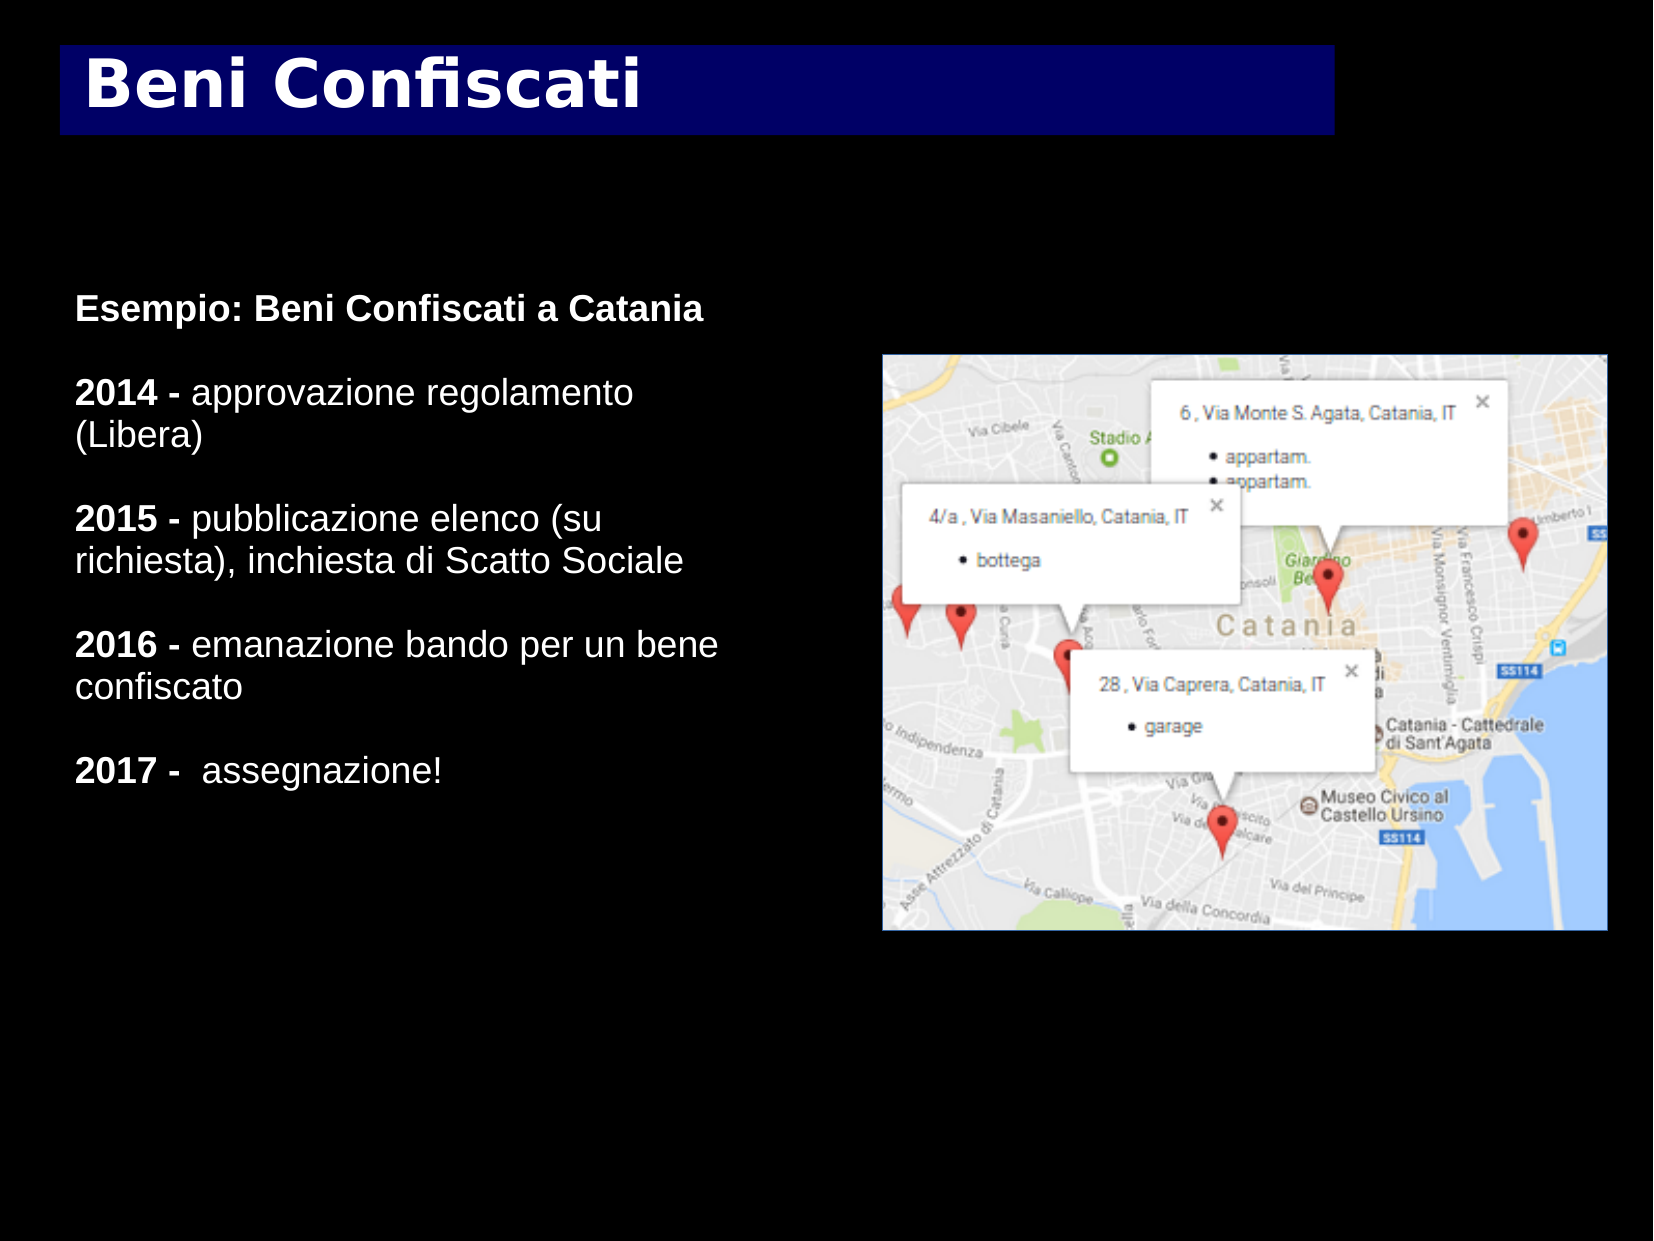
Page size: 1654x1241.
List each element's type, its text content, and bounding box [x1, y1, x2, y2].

picture [882, 354, 1608, 931]
text_box Esempio: Beni Confiscati a Catania 2014 - approvazione regolamento (Libera) 2015 - pubblicazione elenco (su richiesta), inchiesta di Scatto Sociale 2016 - emanazione bando per un bene confiscato 2017 - assegnazione! [60, 280, 757, 883]
list Beni Confiscati [59, 45, 1335, 136]
